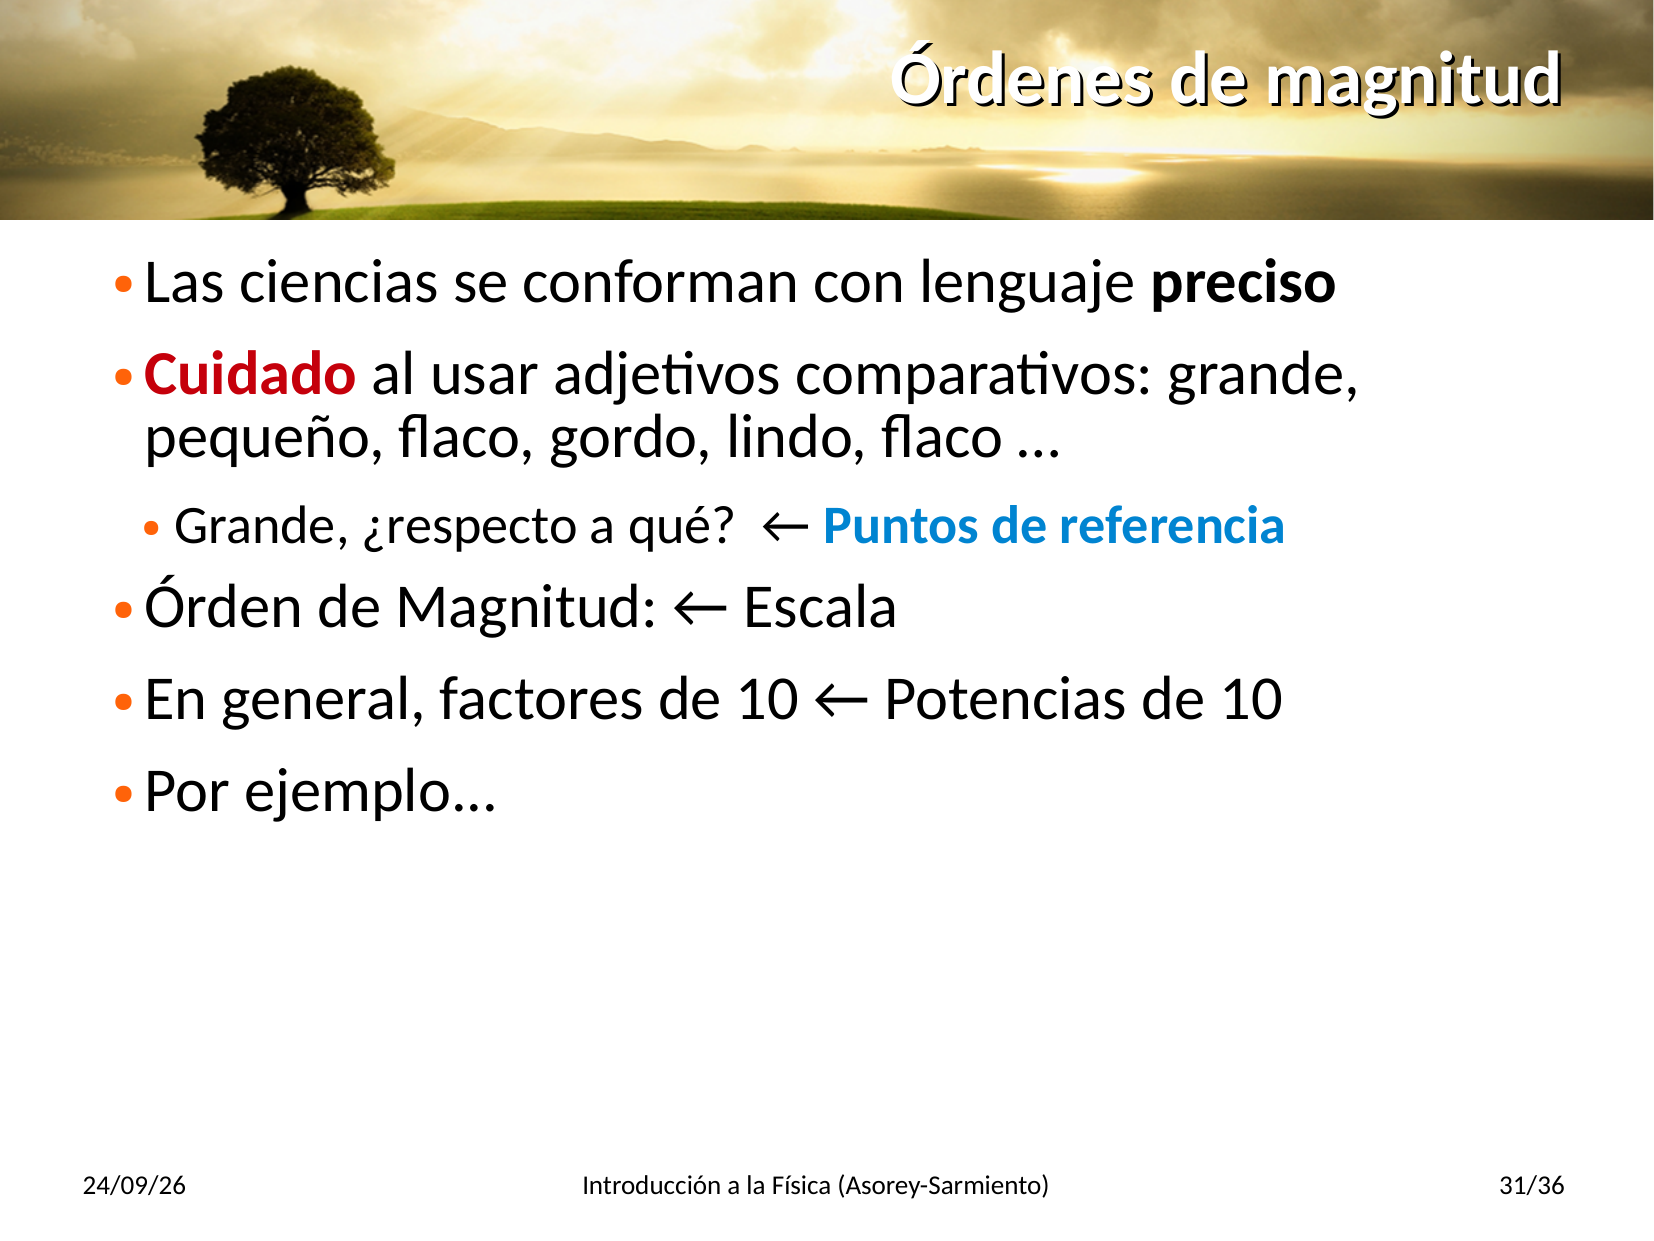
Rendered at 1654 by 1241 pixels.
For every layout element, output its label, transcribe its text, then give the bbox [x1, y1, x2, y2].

title Órdenes de magnitud [75, 19, 1564, 151]
picture [0, 0, 1654, 220]
list Las ciencias se conforman con lenguaje preciso Cuidado al usar adjetivos comparativos: grande, pequeño, flaco, gordo, lindo, flaco … Grande, ¿respecto a qué? ← Puntos de referencia Órden de Magnitud: ← Escala En general, factores de 10 ← Potencias de 10 Por ejemplo... [82, 255, 1571, 1141]
